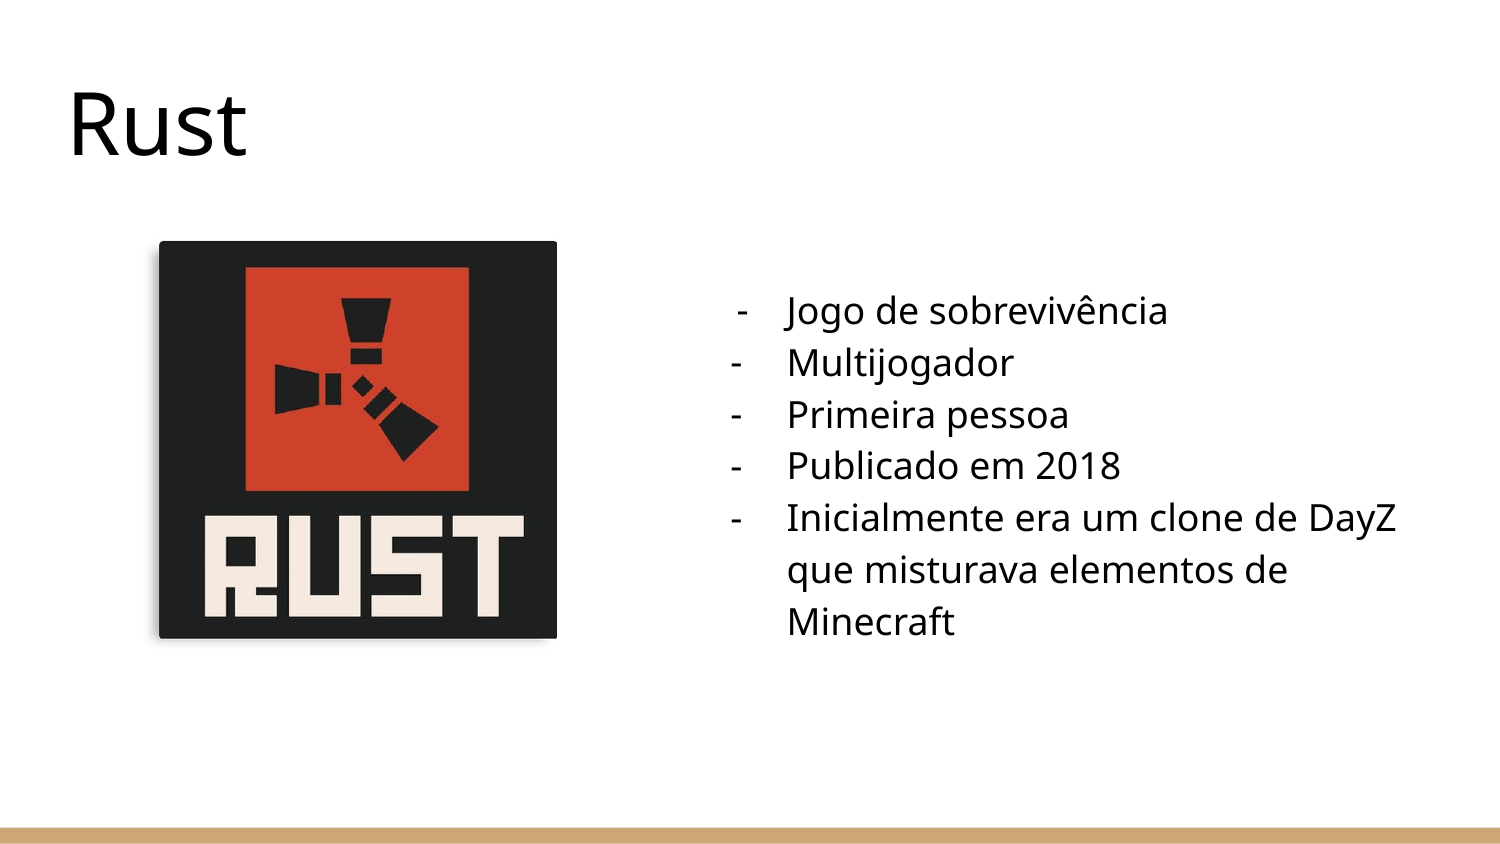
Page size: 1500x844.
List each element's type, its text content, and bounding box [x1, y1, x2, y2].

list Jogo de sobrevivência Multijogador Primeira pessoa Publicado em 2018 Inicialmente era um clone de DayZ que misturava elementos de Minecraft [696, 265, 1449, 826]
picture [142, 239, 557, 650]
title Rust [51, 51, 1449, 189]
